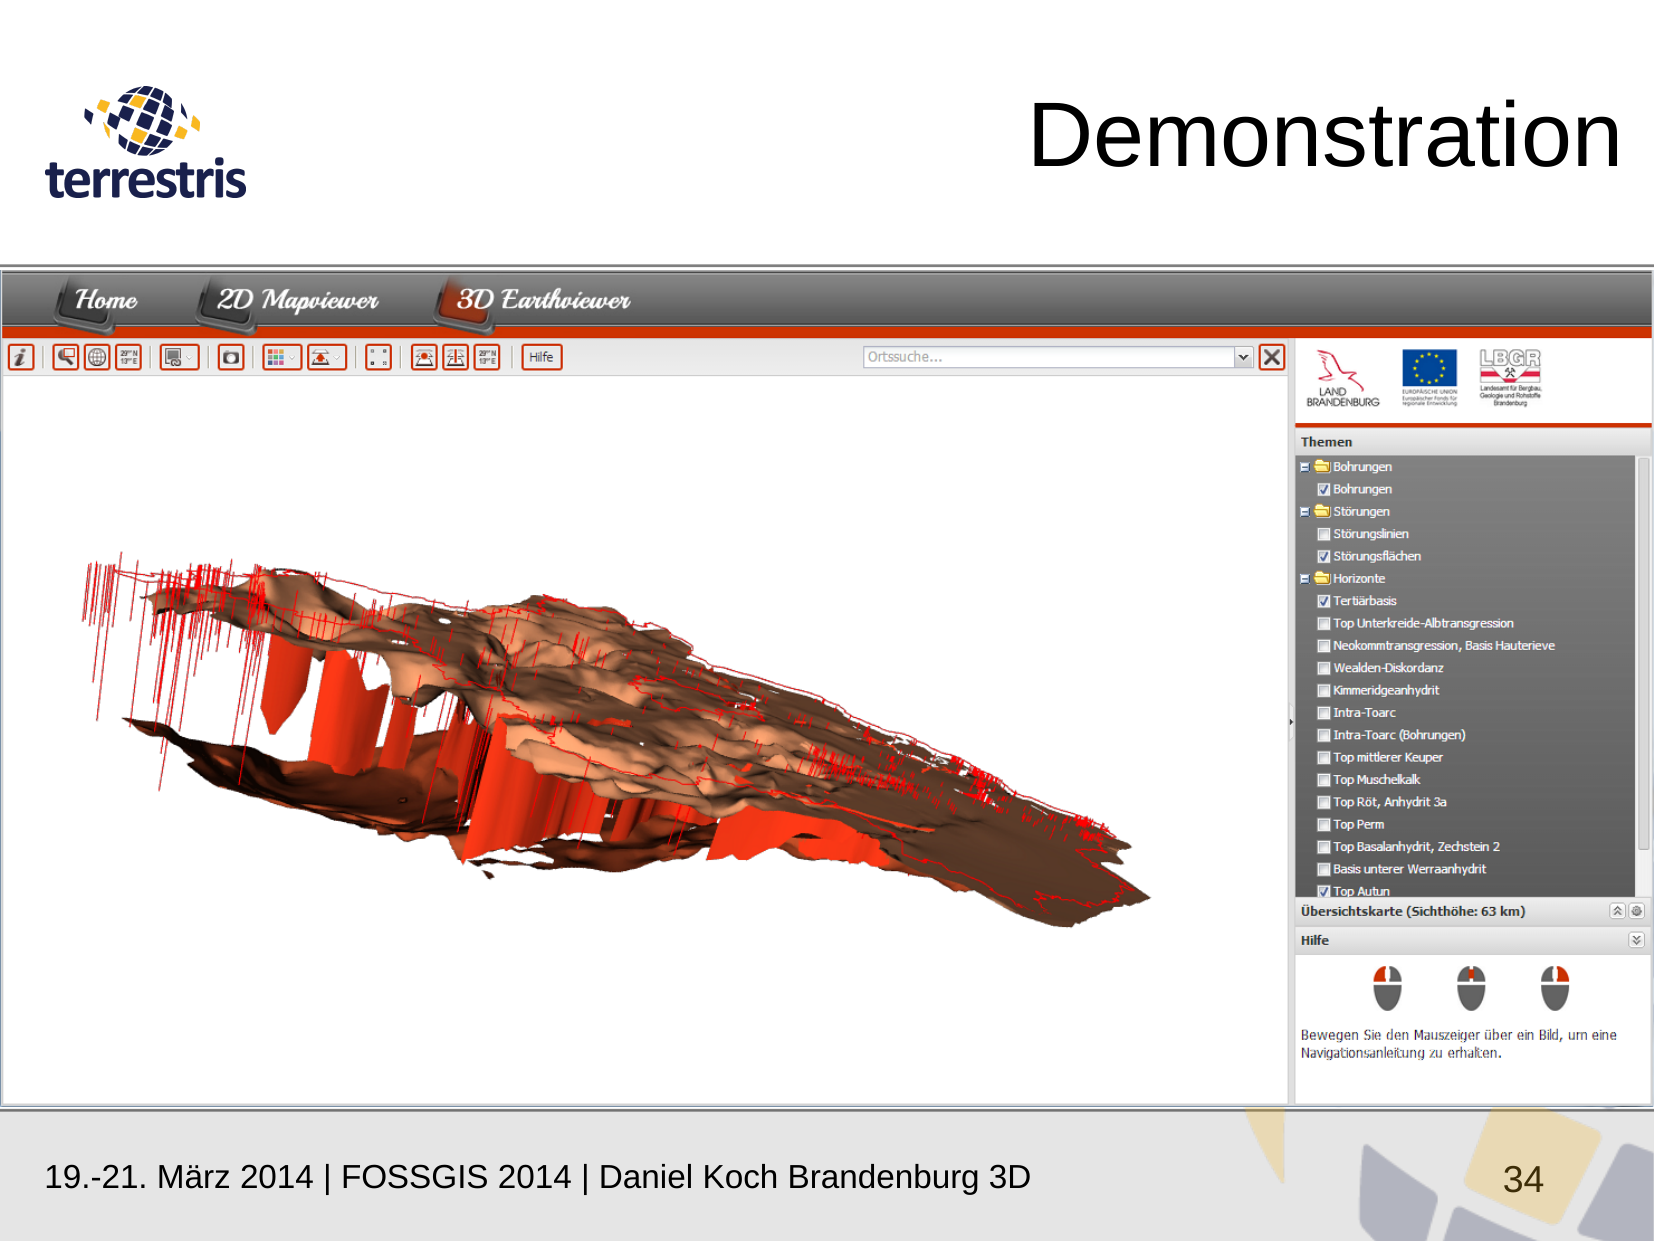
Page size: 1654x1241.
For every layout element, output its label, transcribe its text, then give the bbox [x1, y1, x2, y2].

picture [0, 270, 1654, 1241]
title Demonstration [295, 31, 1624, 239]
picture [45, 86, 246, 198]
